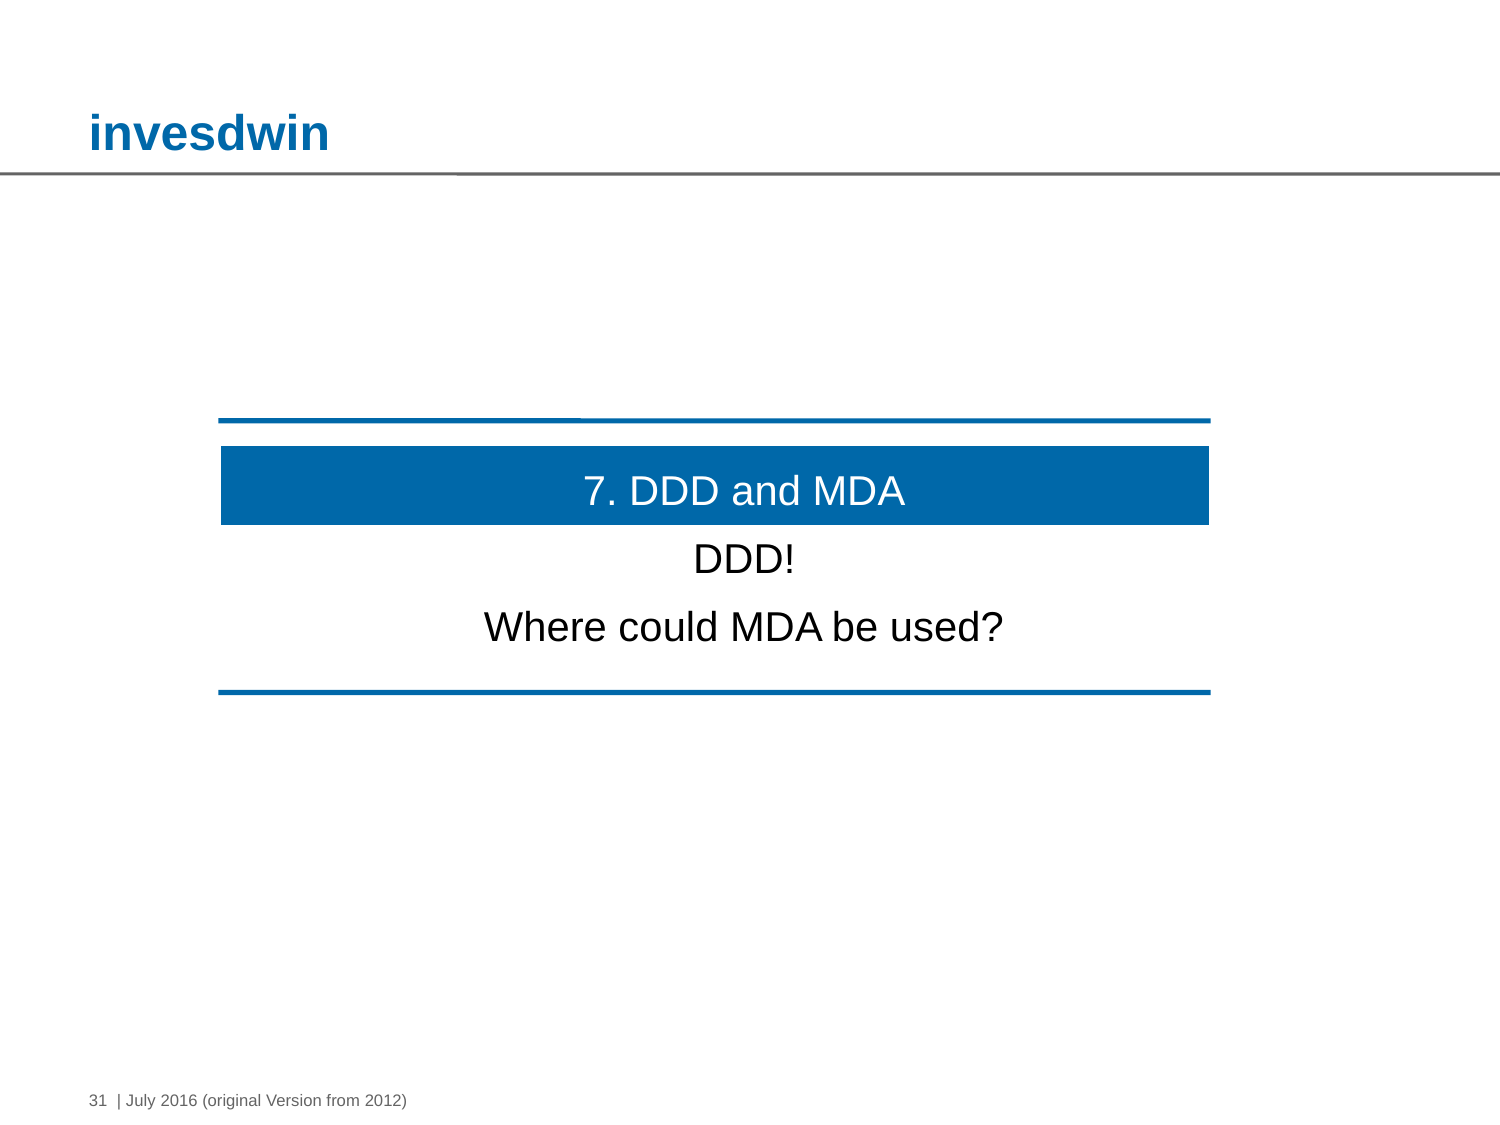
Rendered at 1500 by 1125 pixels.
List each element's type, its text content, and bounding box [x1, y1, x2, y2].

title invesdwin [0, 40, 1223, 168]
text_box [218, 444, 1211, 456]
text_box 7. DDD and MDA DDD! Where could MDA be used? [88, 456, 1400, 693]
